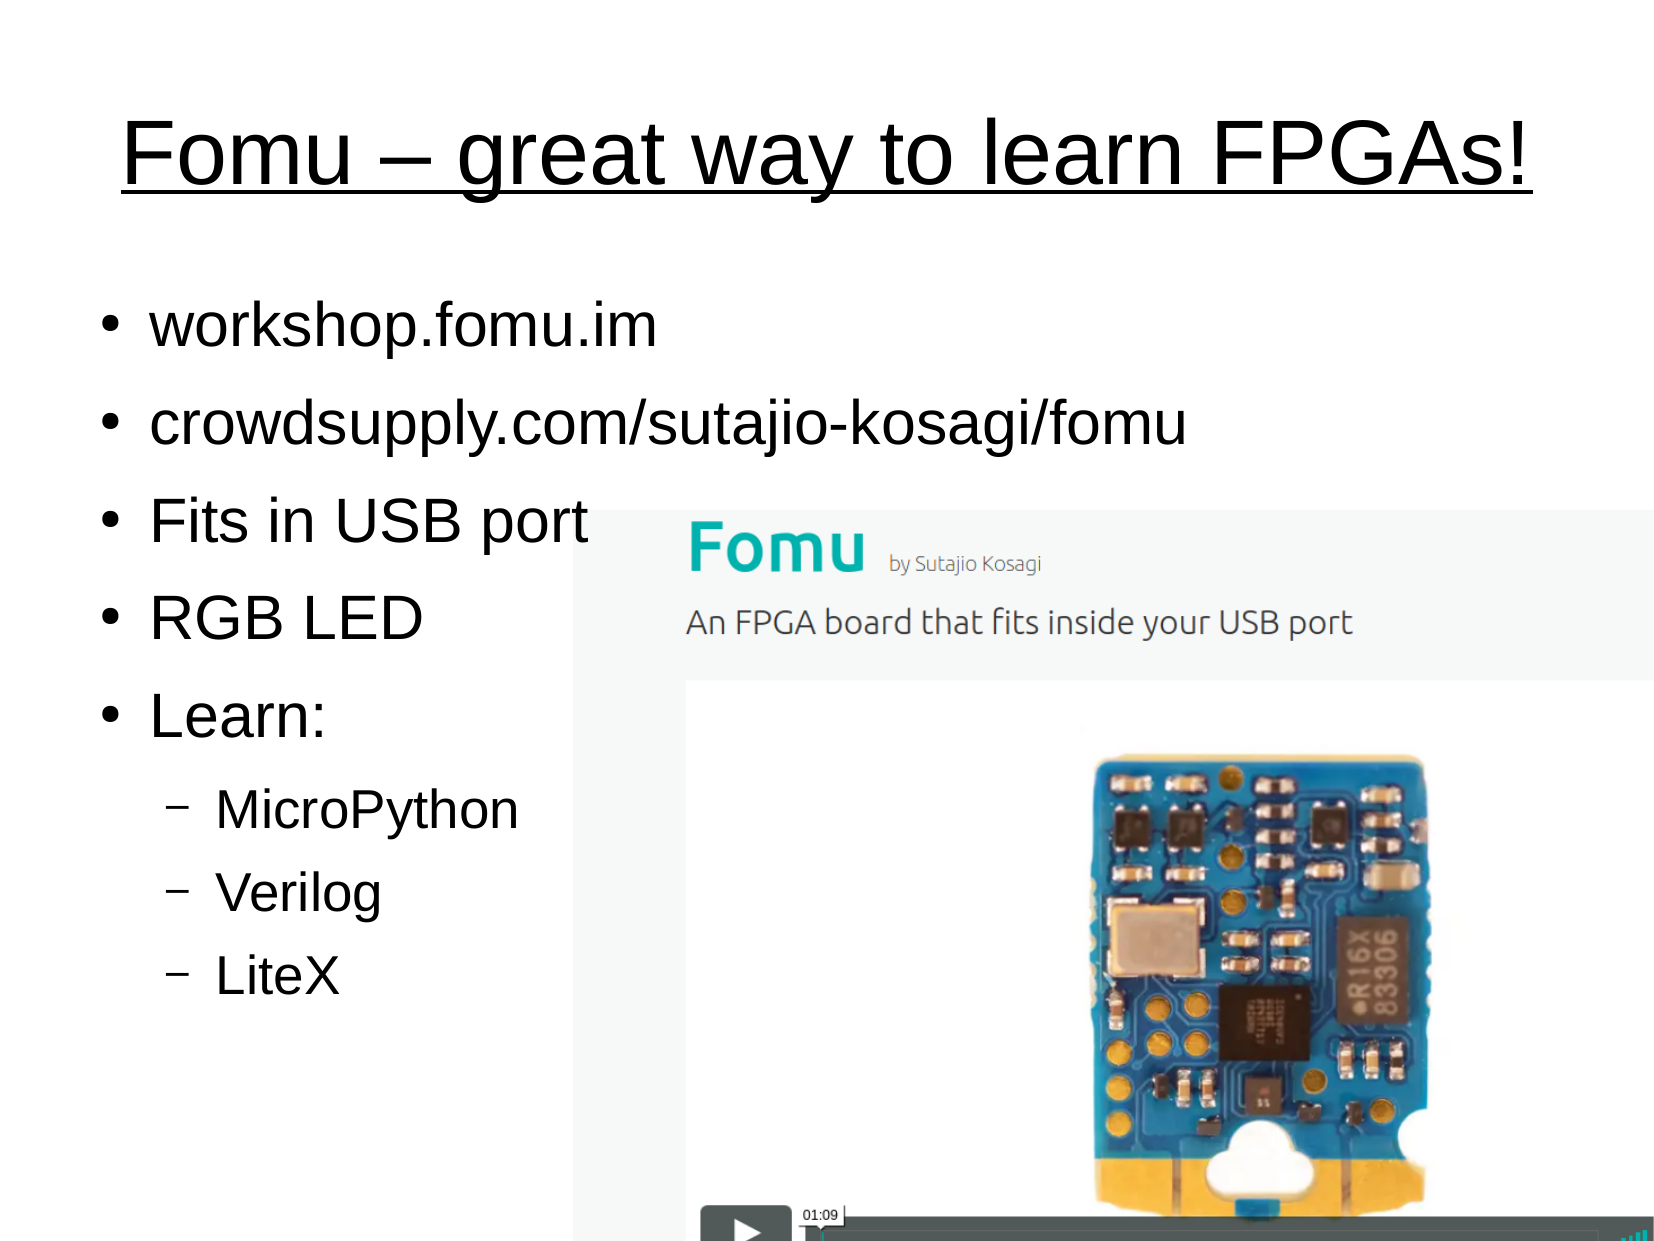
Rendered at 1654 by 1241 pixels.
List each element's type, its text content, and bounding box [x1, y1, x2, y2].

picture [573, 510, 1654, 1241]
list workshop.fomu.im crowdsupply.com/sutajio-kosagi/fomu Fits in USB port RGB LED Learn: MicroPython Verilog LiteX [82, 290, 1571, 1010]
title Fomu – great way to learn FPGAs! [82, 49, 1571, 257]
